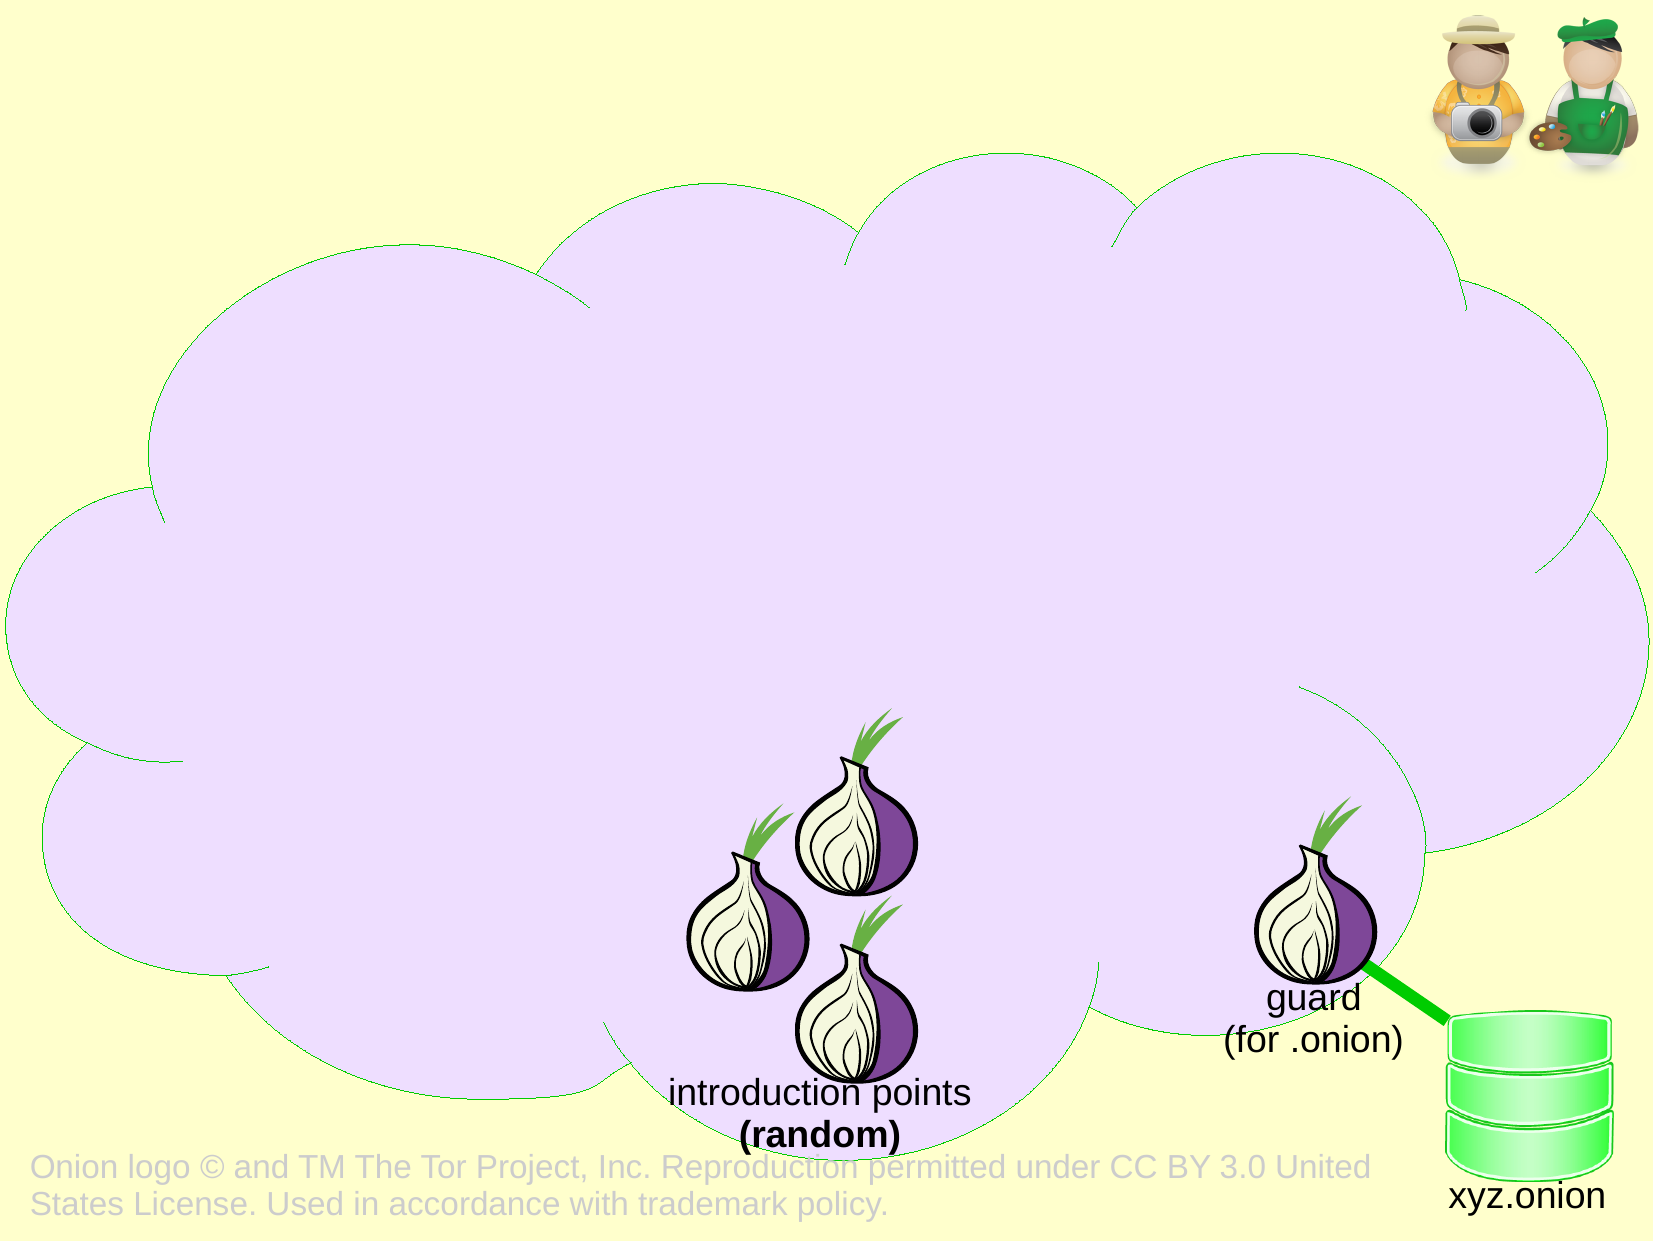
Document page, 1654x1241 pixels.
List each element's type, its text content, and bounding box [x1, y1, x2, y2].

picture [1254, 796, 1378, 985]
picture [1445, 1011, 1614, 1182]
picture [1415, 2, 1653, 184]
text_box [5, 153, 1650, 1123]
text_box Onion logo © and TM The Tor Project, Inc. Reproduction permitted under CC BY 3.0 United States License. Used in accordance with trademark policy. [15, 1141, 1471, 1231]
text_box guard (for .onion) [1208, 969, 1420, 1069]
picture [686, 708, 919, 1063]
text_box xyz.onion [1433, 1167, 1622, 1225]
text_box introduction points (random) [653, 1063, 987, 1163]
